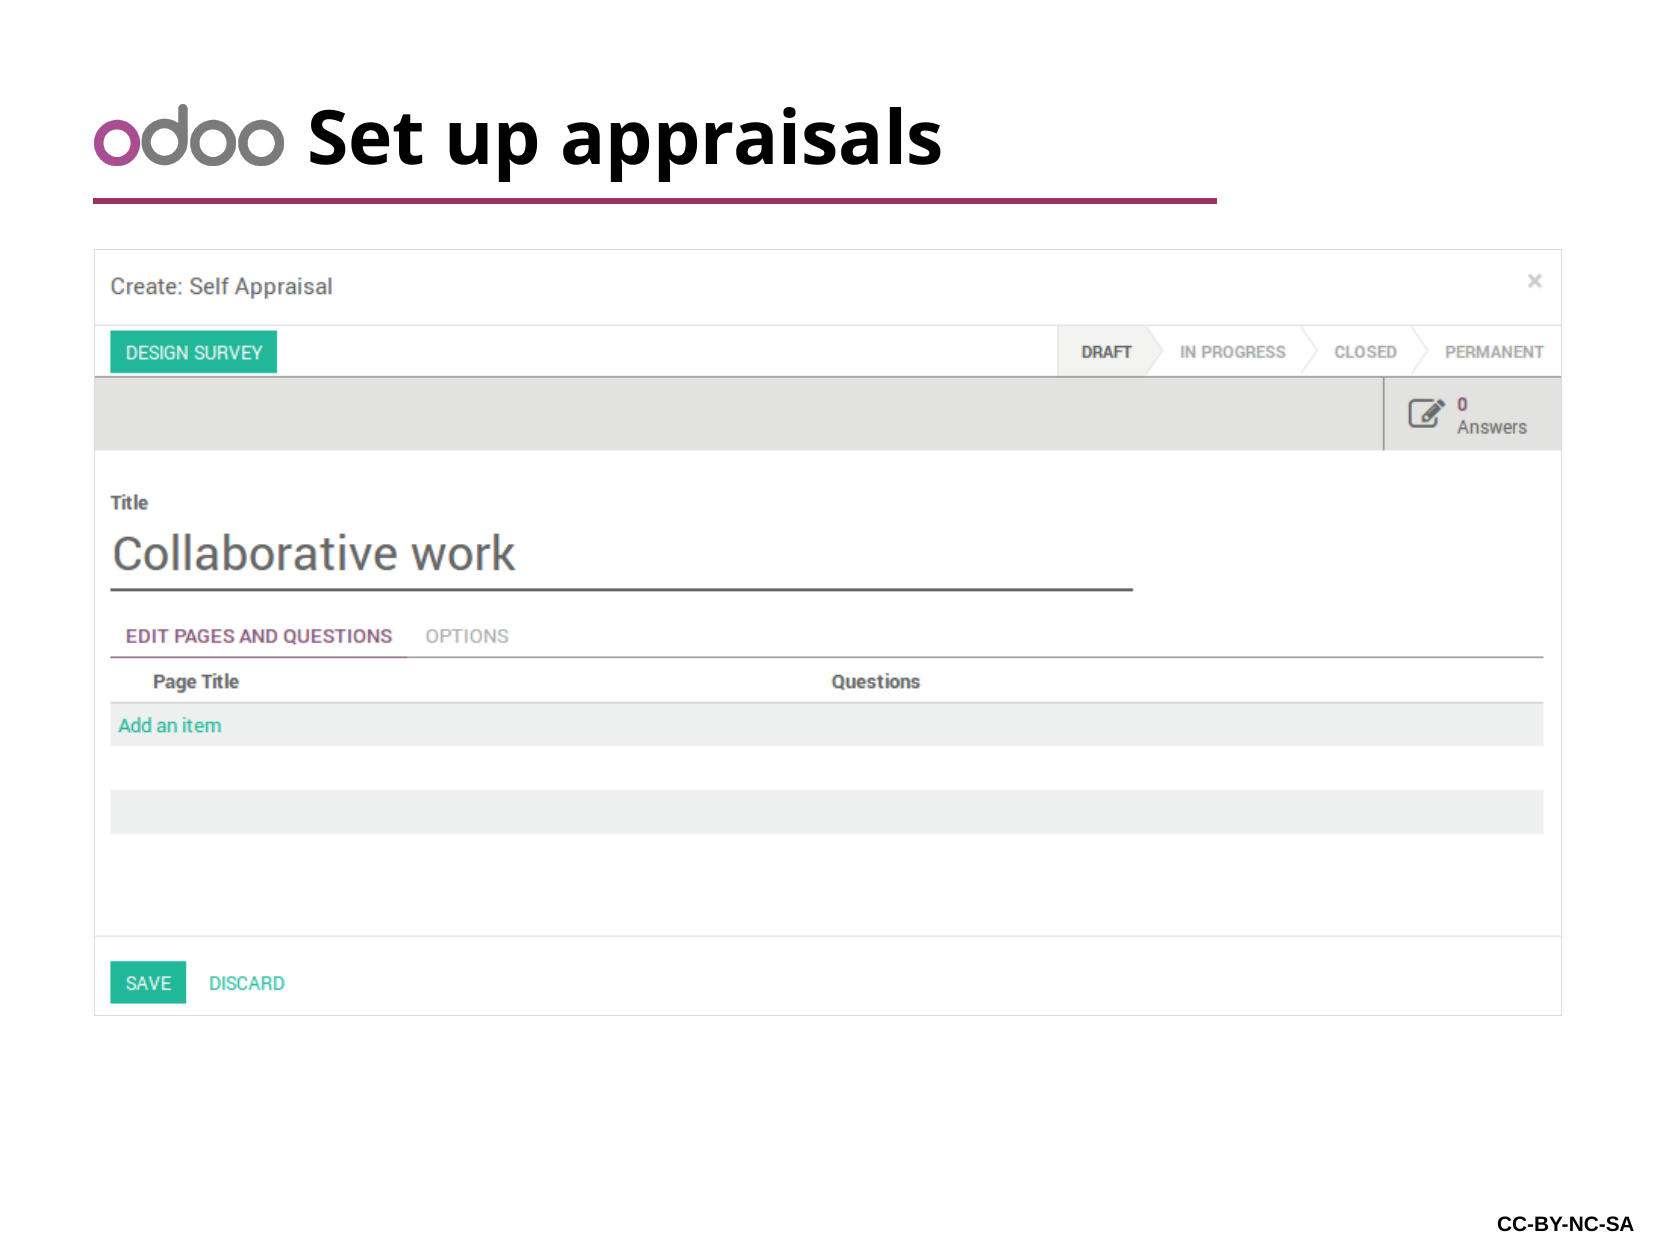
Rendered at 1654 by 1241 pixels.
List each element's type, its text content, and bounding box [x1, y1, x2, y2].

picture [94, 249, 1562, 1016]
text_box CC-BY-NC-SA [1482, 1204, 1654, 1241]
picture [94, 104, 284, 166]
title Set up appraisals [307, 31, 1570, 239]
